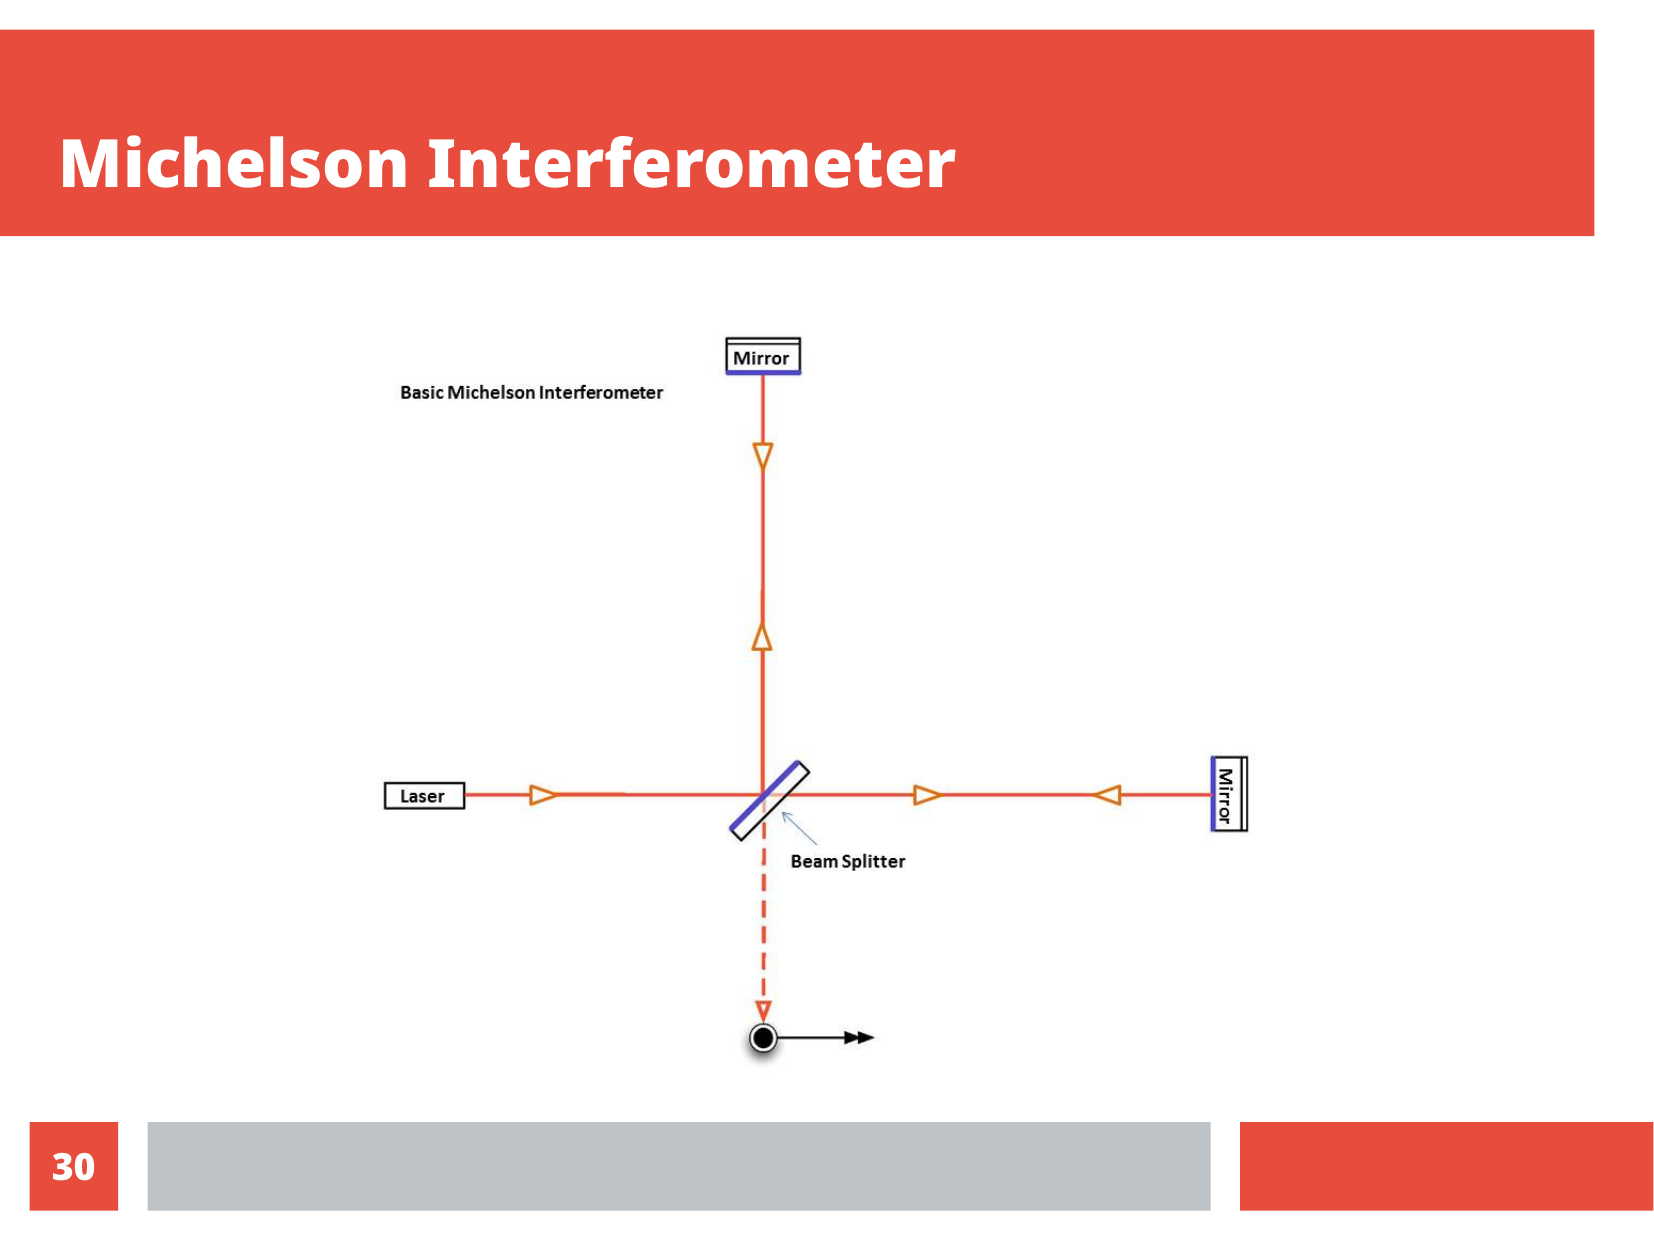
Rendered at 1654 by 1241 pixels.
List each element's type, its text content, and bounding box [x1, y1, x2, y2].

picture [300, 324, 1324, 1093]
title Michelson Interferometer [59, 59, 1595, 207]
